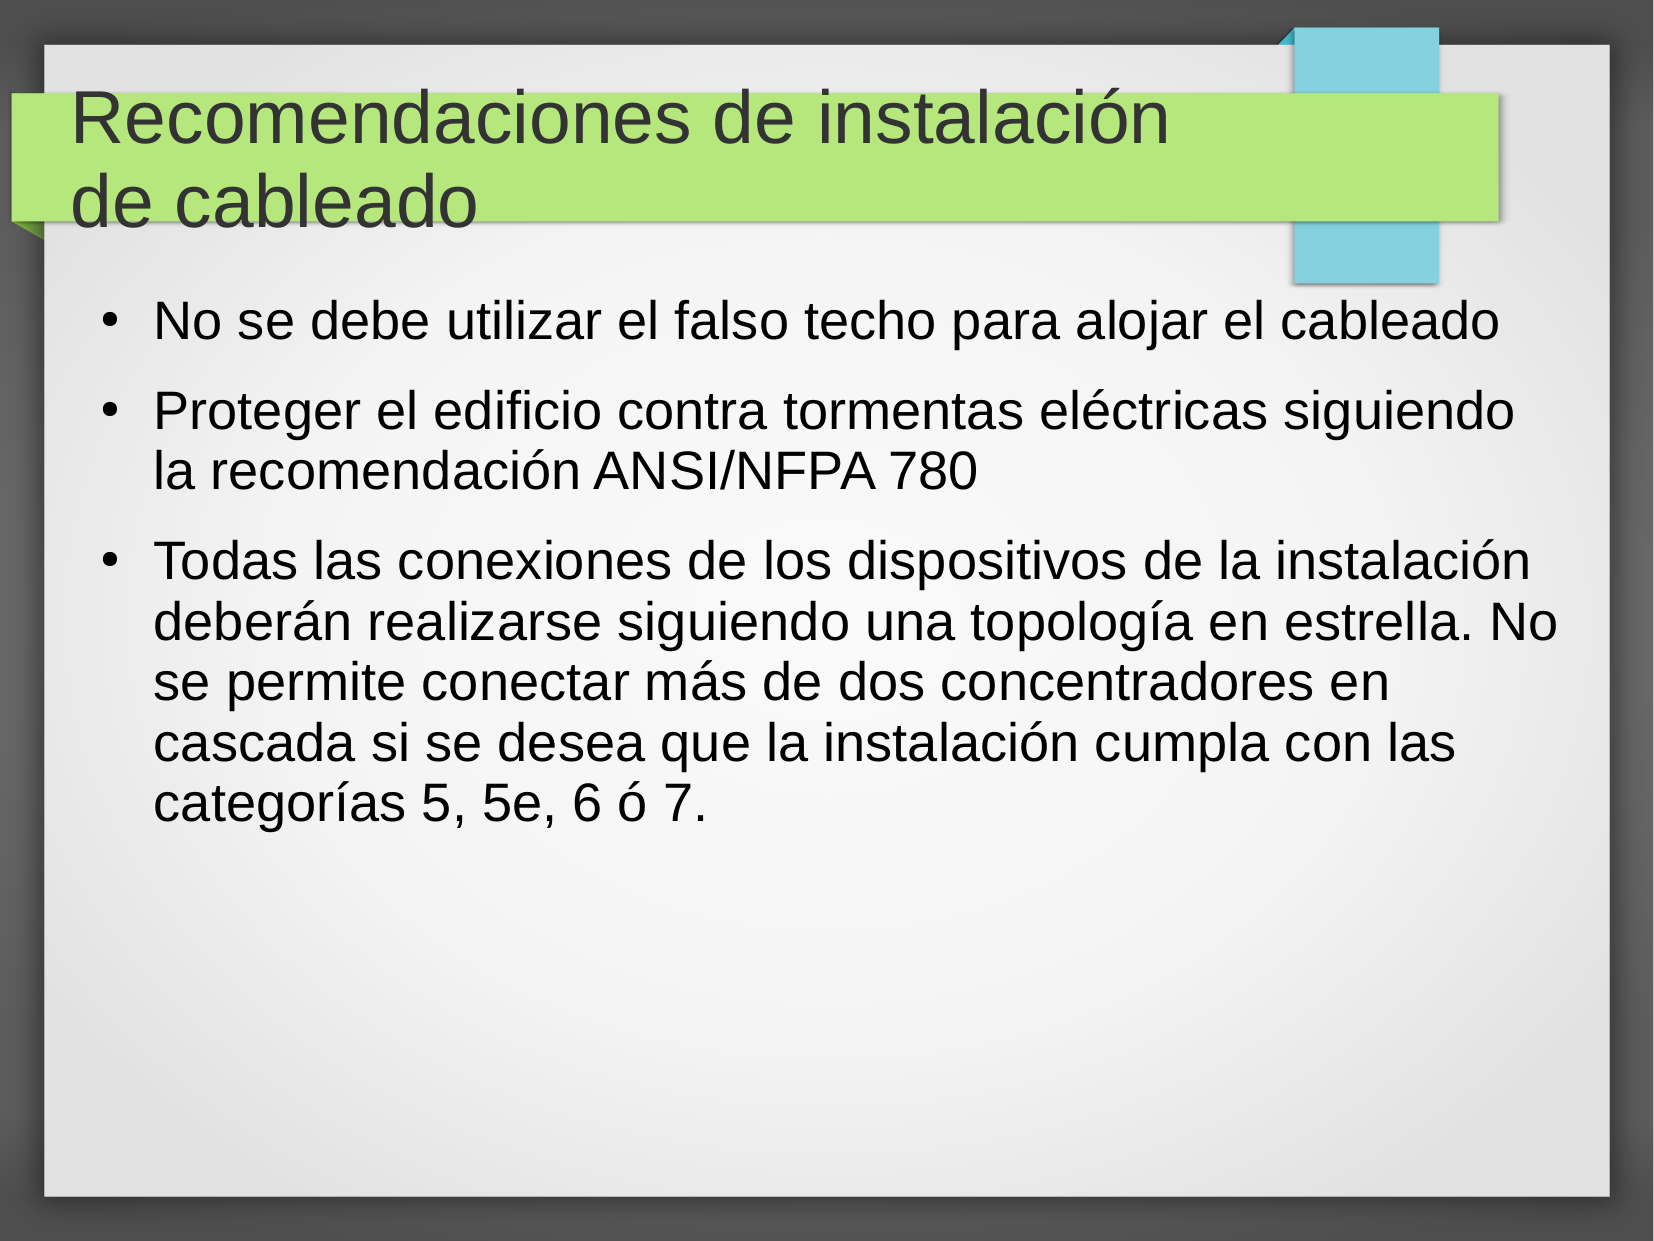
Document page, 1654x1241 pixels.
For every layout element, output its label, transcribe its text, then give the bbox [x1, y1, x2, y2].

title Recomendaciones de instalación de cableado [70, 75, 1229, 244]
list No se debe utilizar el falso techo para alojar el cableado Proteger el edificio contra tormentas eléctricas siguiendo la recomendación ANSI/NFPA 780 Todas las conexiones de los dispositivos de la instalación deberán realizarse siguiendo una topología en estrella. No se permite conectar más de dos concentradores en cascada si se desea que la instalación cumpla con las categorías 5, 5e, 6 ó 7. [82, 290, 1571, 1109]
picture [0, 0, 1654, 1241]
